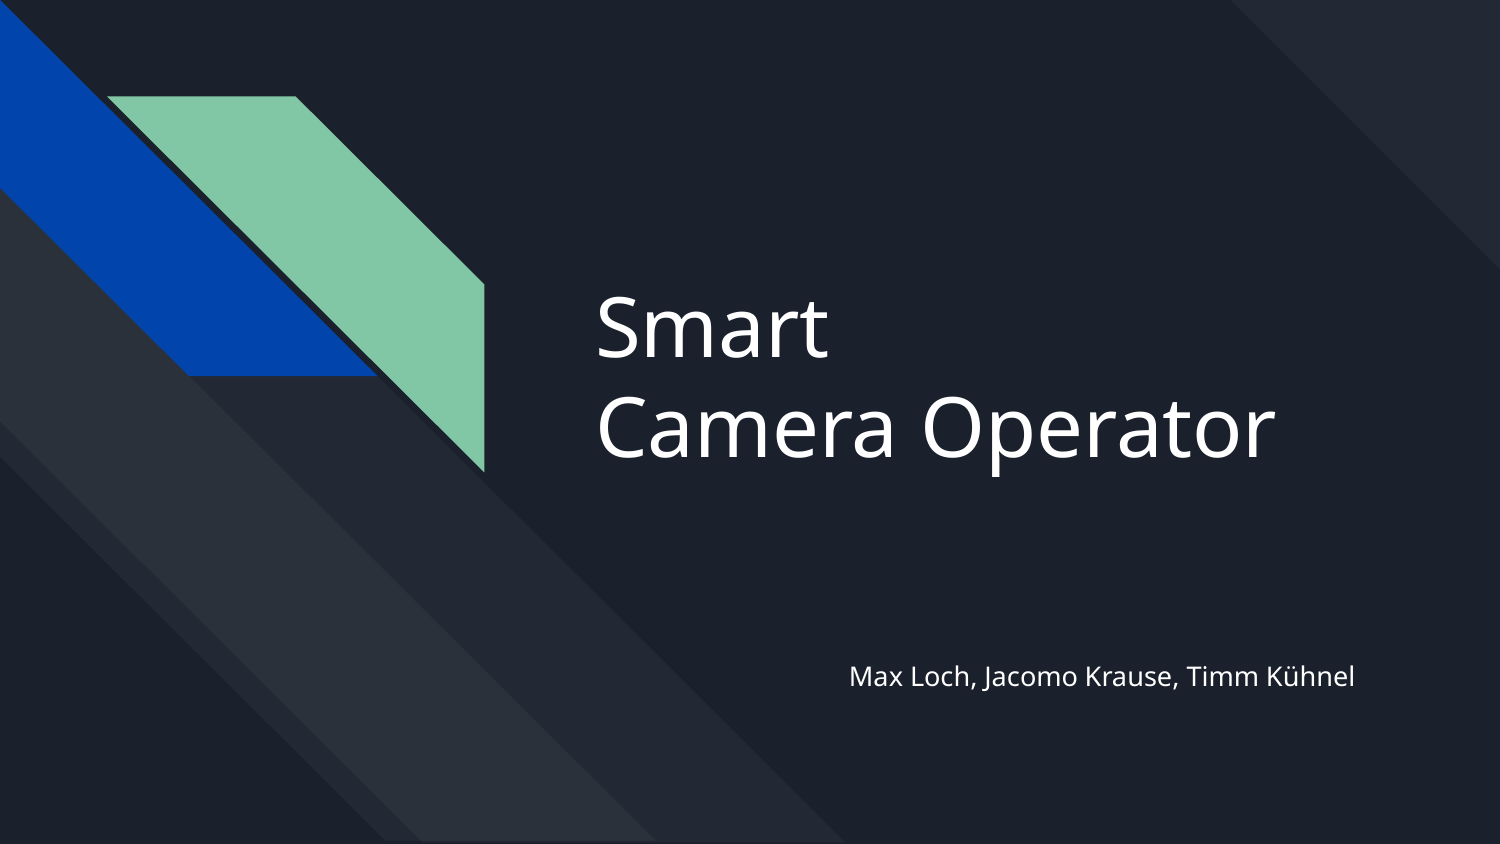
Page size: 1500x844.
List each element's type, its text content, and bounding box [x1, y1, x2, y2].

subtitle Max Loch, Jacomo Krause, Timm Kühnel [833, 643, 1404, 727]
title Smart Camera Operator [580, 258, 1404, 518]
